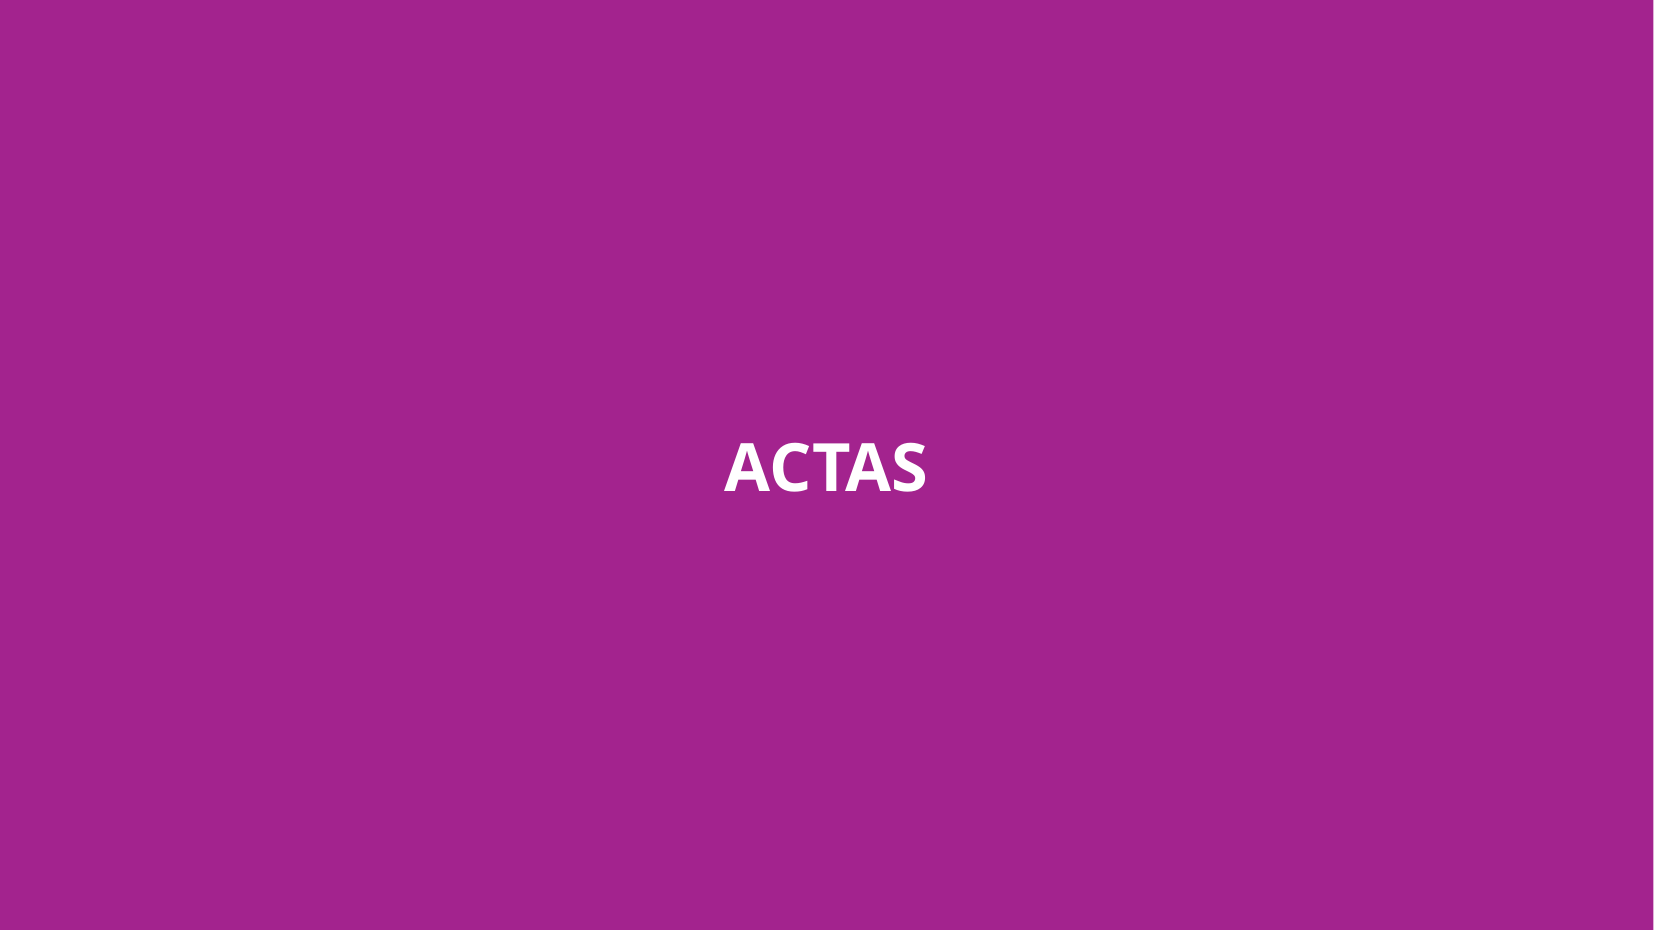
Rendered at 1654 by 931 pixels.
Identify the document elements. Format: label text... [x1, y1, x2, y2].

subtitle ACTAS [82, 105, 1571, 826]
